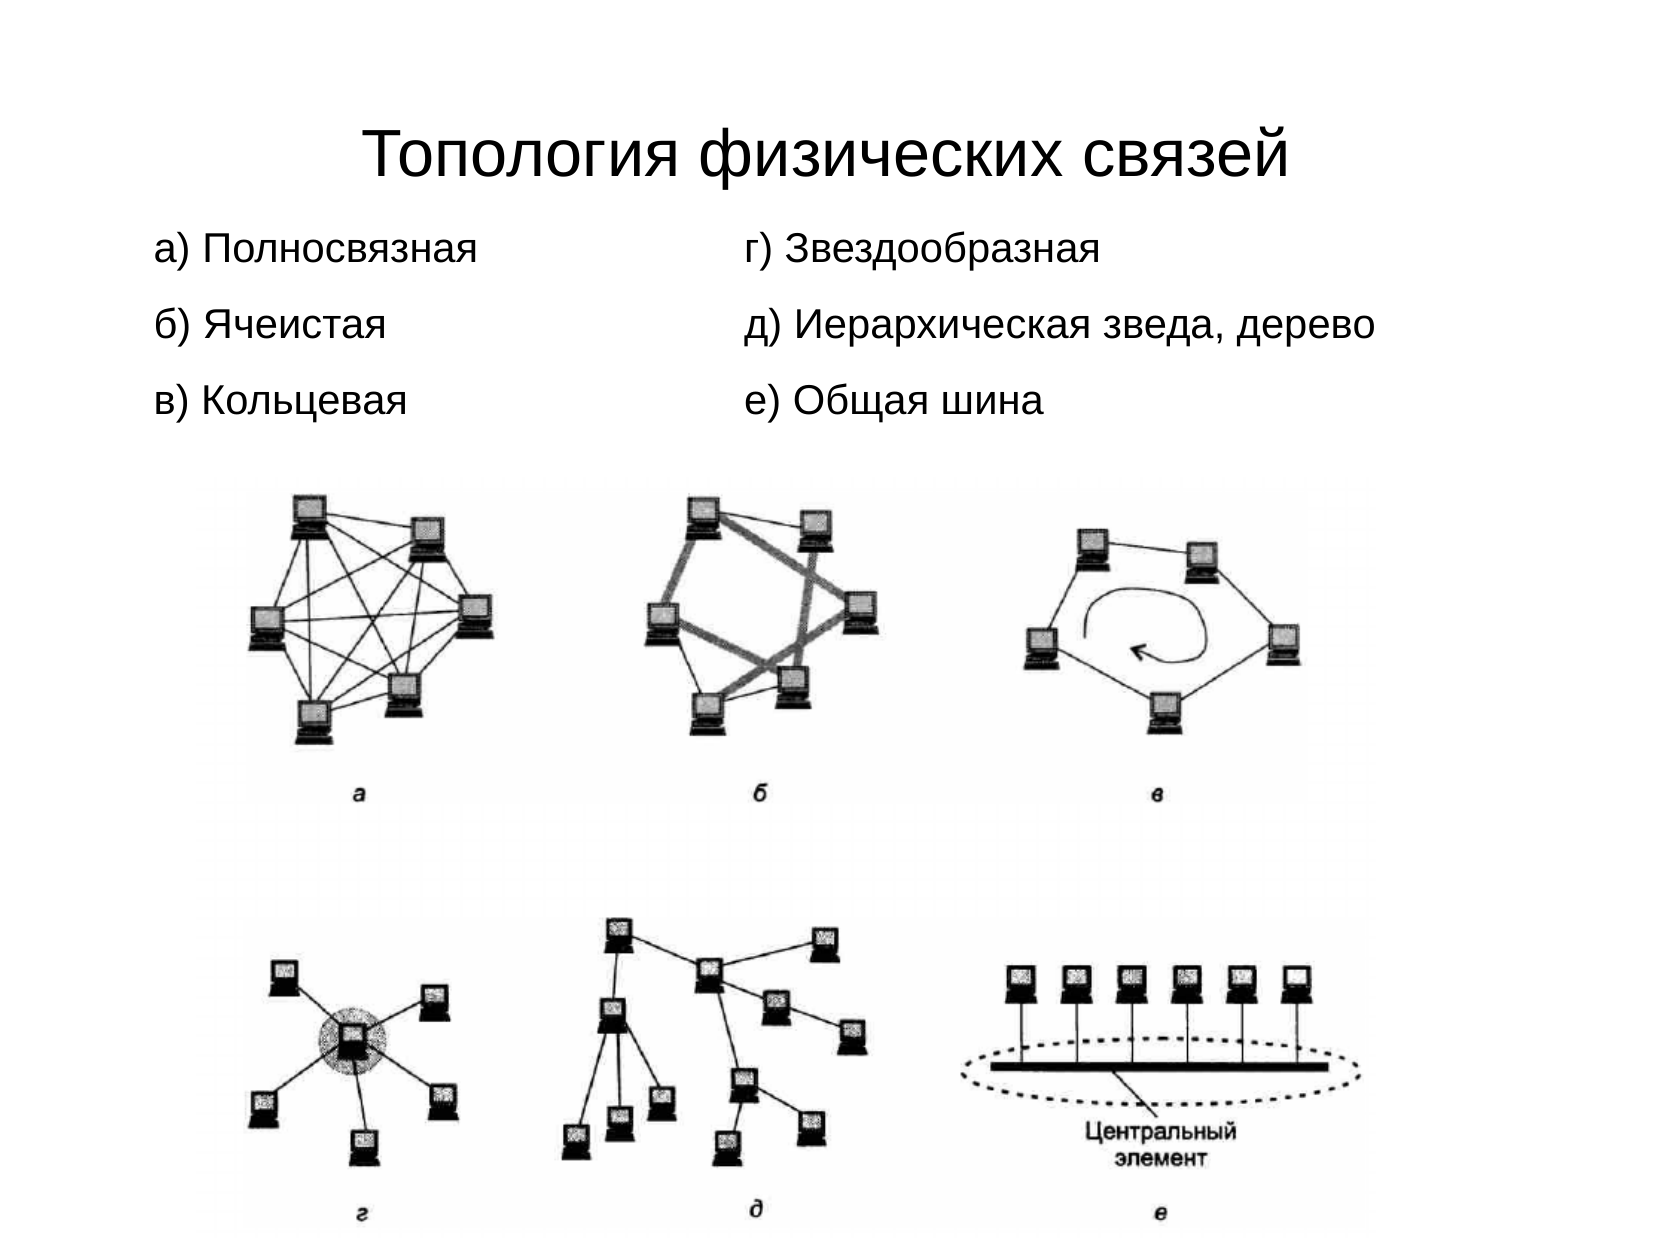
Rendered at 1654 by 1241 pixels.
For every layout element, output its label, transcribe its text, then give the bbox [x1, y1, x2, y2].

list а) Полносвязная г) Звездообразная б) Ячеистая д) Иерархическая зведа, дерево в) Кольцевая е) Общая шина [82, 224, 1571, 473]
title Топология физических связей [82, 49, 1571, 224]
picture [196, 477, 1376, 1238]
